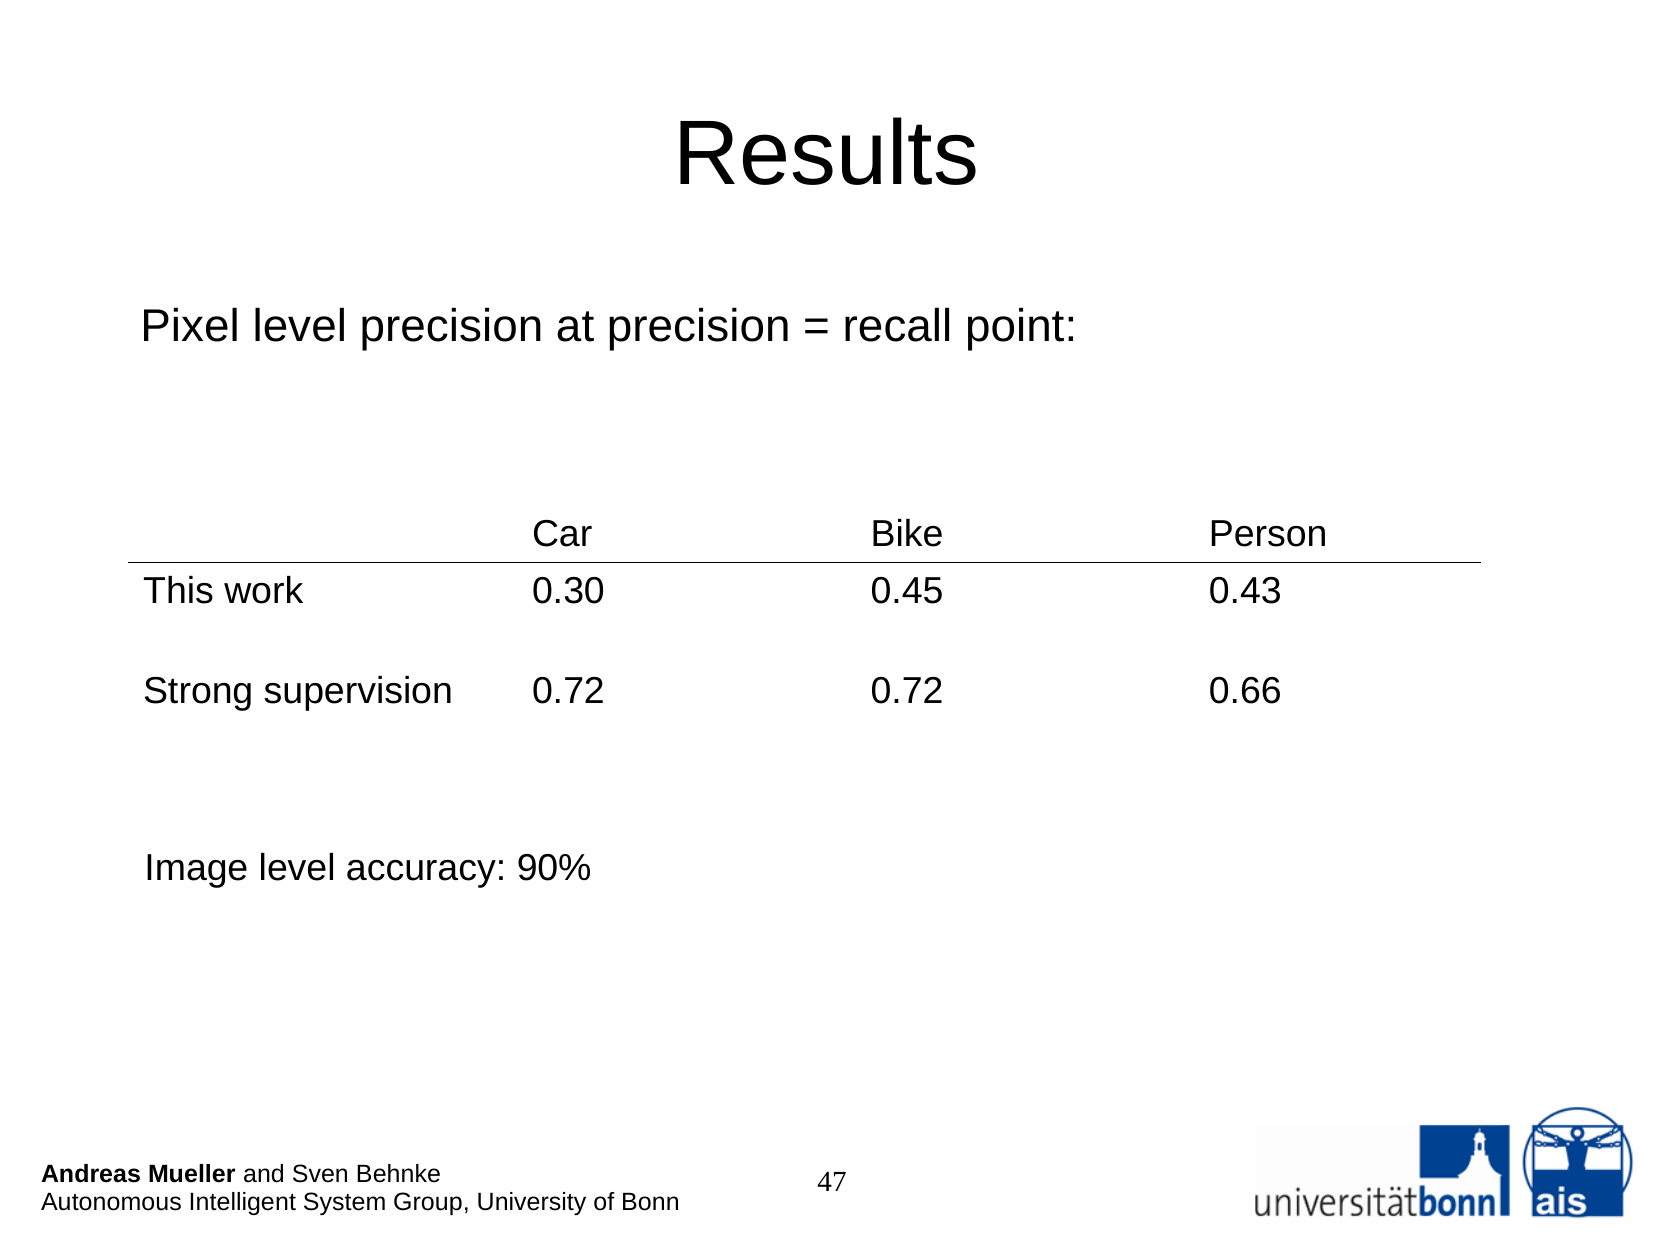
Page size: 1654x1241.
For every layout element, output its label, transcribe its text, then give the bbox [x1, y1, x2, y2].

table_header [129, 505, 517, 562]
text_box Image level accuracy: 90% [129, 839, 607, 897]
picture [1255, 1106, 1635, 1220]
table_cell 0.30 [518, 563, 856, 661]
table_cell This work [129, 563, 517, 661]
table_cell 0.66 [1194, 662, 1481, 719]
text_box Pixel level precision at precision = recall point: [125, 292, 1093, 359]
table_header Car [518, 505, 856, 562]
table_cell 0.72 [517, 662, 856, 719]
table_cell 0.72 [856, 662, 1194, 719]
table_cell 0.45 [857, 563, 1194, 661]
title Results [82, 49, 1571, 257]
table_cell Strong supervision [128, 662, 517, 719]
table_header Bike [857, 505, 1194, 562]
table_header Person [1195, 505, 1481, 562]
table_cell 0.43 [1195, 563, 1481, 661]
